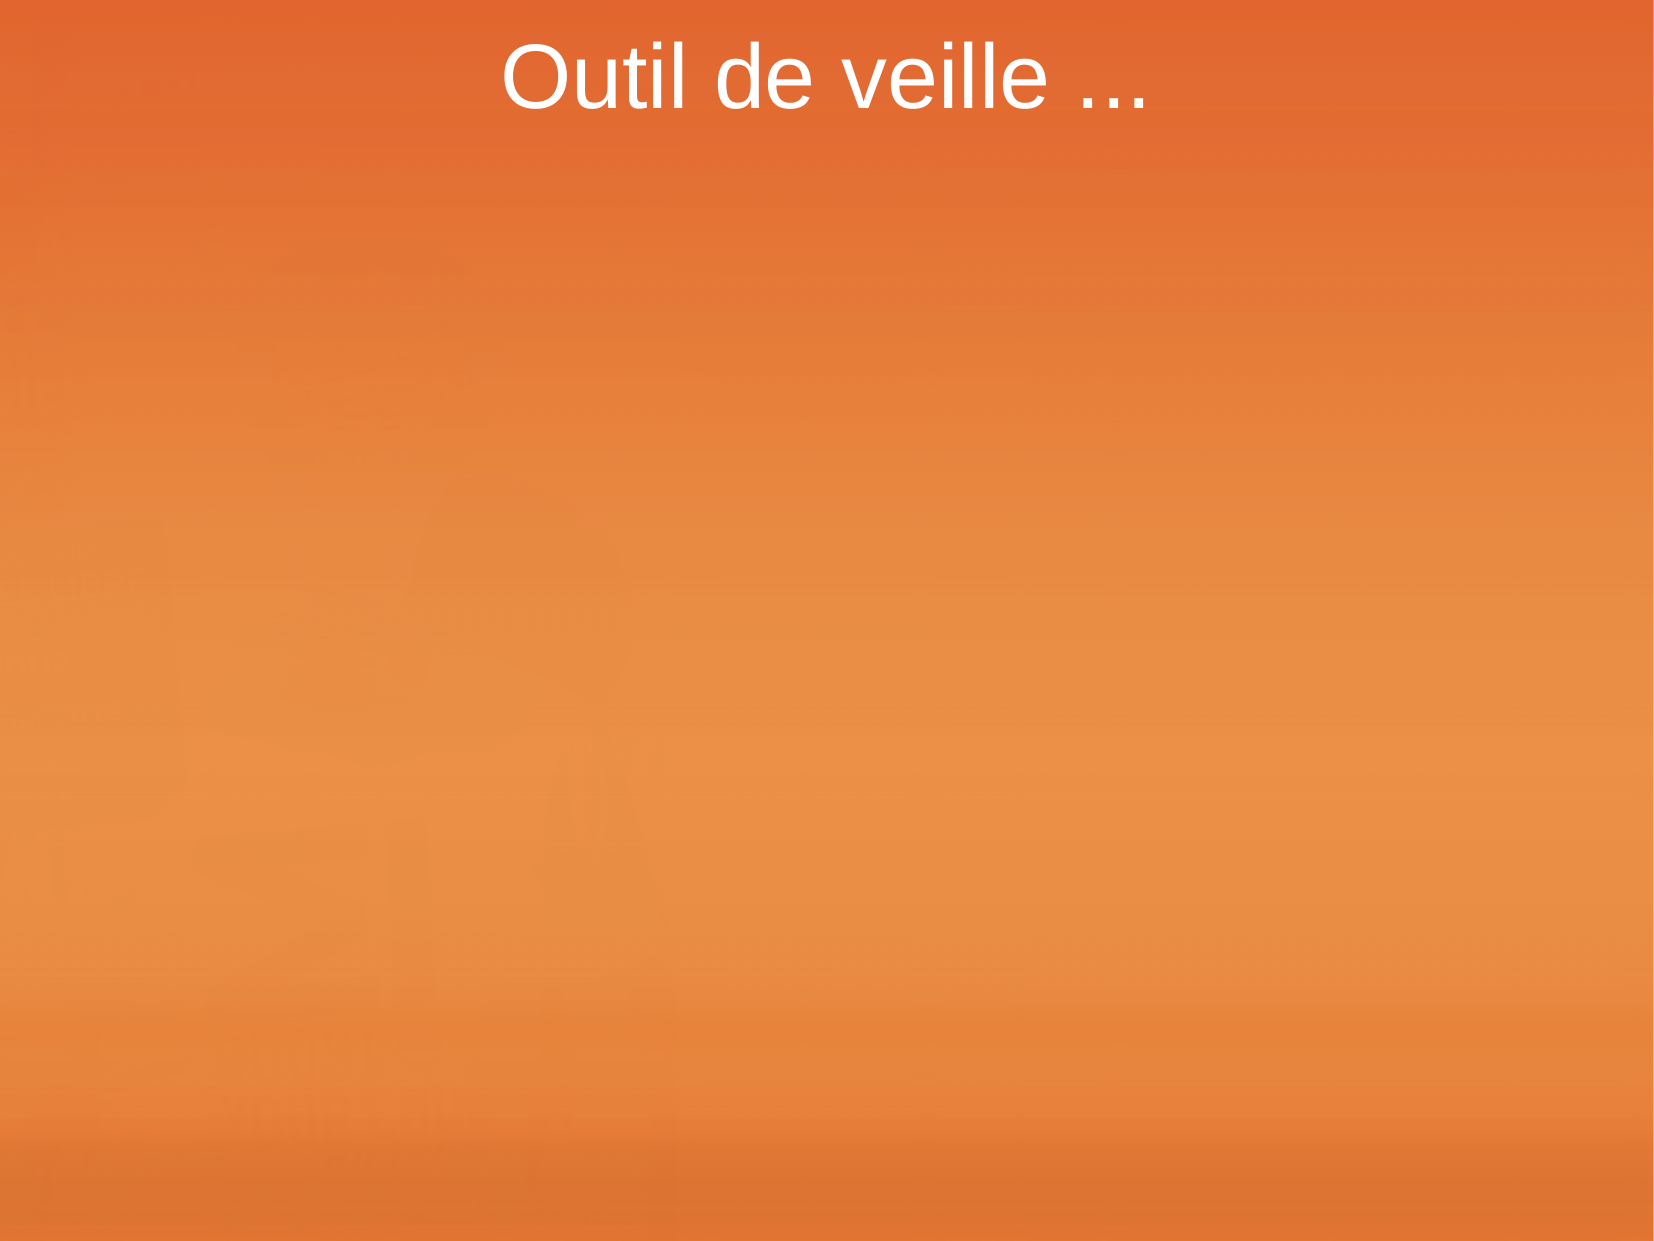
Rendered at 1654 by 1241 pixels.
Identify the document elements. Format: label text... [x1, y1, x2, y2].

picture [0, 0, 1654, 1241]
title Outil de veille ... [82, 0, 1571, 181]
